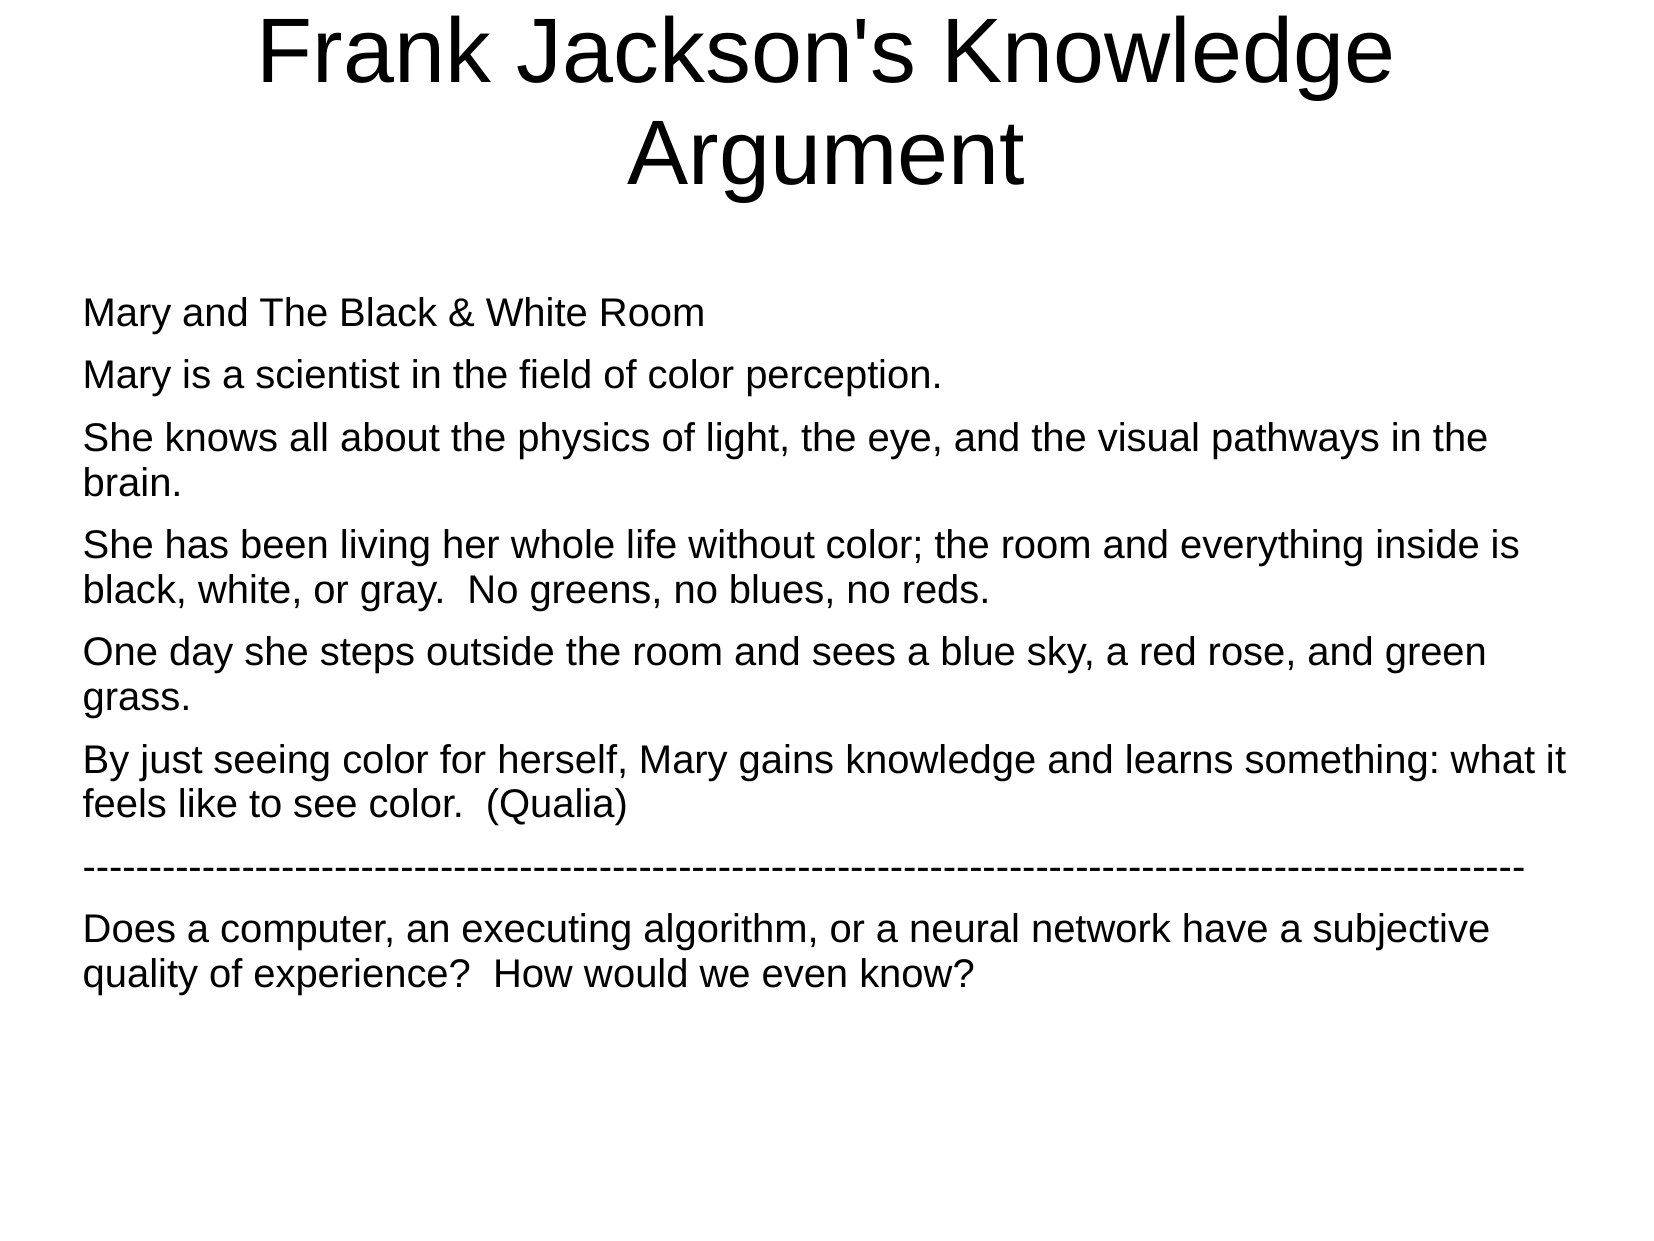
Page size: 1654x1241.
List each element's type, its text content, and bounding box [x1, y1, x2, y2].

title Frank Jackson's Knowledge Argument [82, 0, 1571, 290]
list Mary and The Black & White Room Mary is a scientist in the field of color perception. She knows all about the physics of light, the eye, and the visual pathways in the brain. She has been living her whole life without color; the room and everything inside is black, white, or gray. No greens, no blues, no reds. One day she steps outside the room and sees a blue sky, a red rose, and green grass. By just seeing color for herself, Mary gains knowledge and learns something: what it feels like to see color. (Qualia) ------------------------------------------------------------------------------------------------------------- Does a computer, an executing algorithm, or a neural network have a subjective quality of experience? How would we even know? [82, 290, 1571, 1010]
